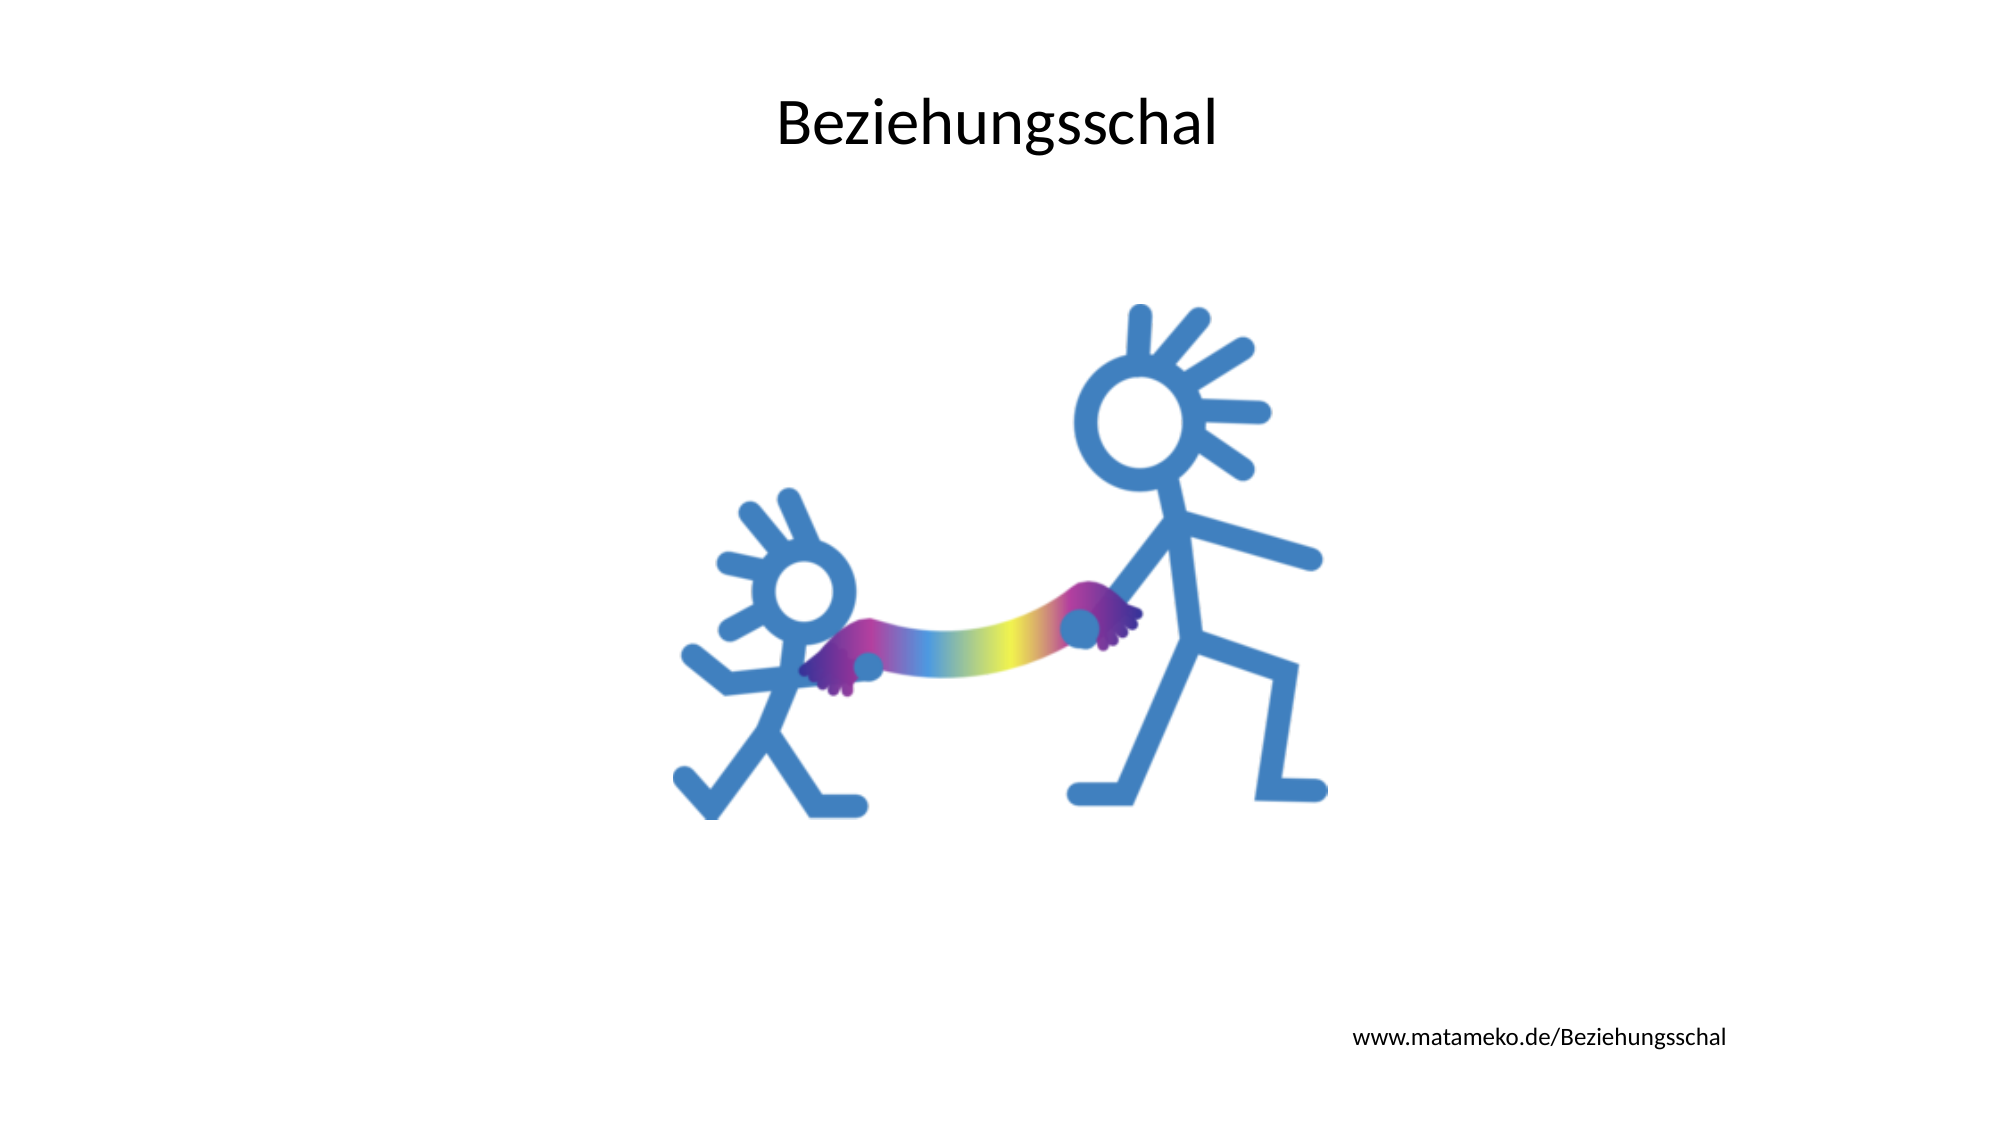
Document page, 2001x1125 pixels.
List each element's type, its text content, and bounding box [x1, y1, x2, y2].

text_box www.matameko.de/Beziehungsschal [1338, 1013, 1743, 1058]
text_box Beziehungsschal [761, 70, 1239, 167]
picture [673, 305, 1328, 820]
